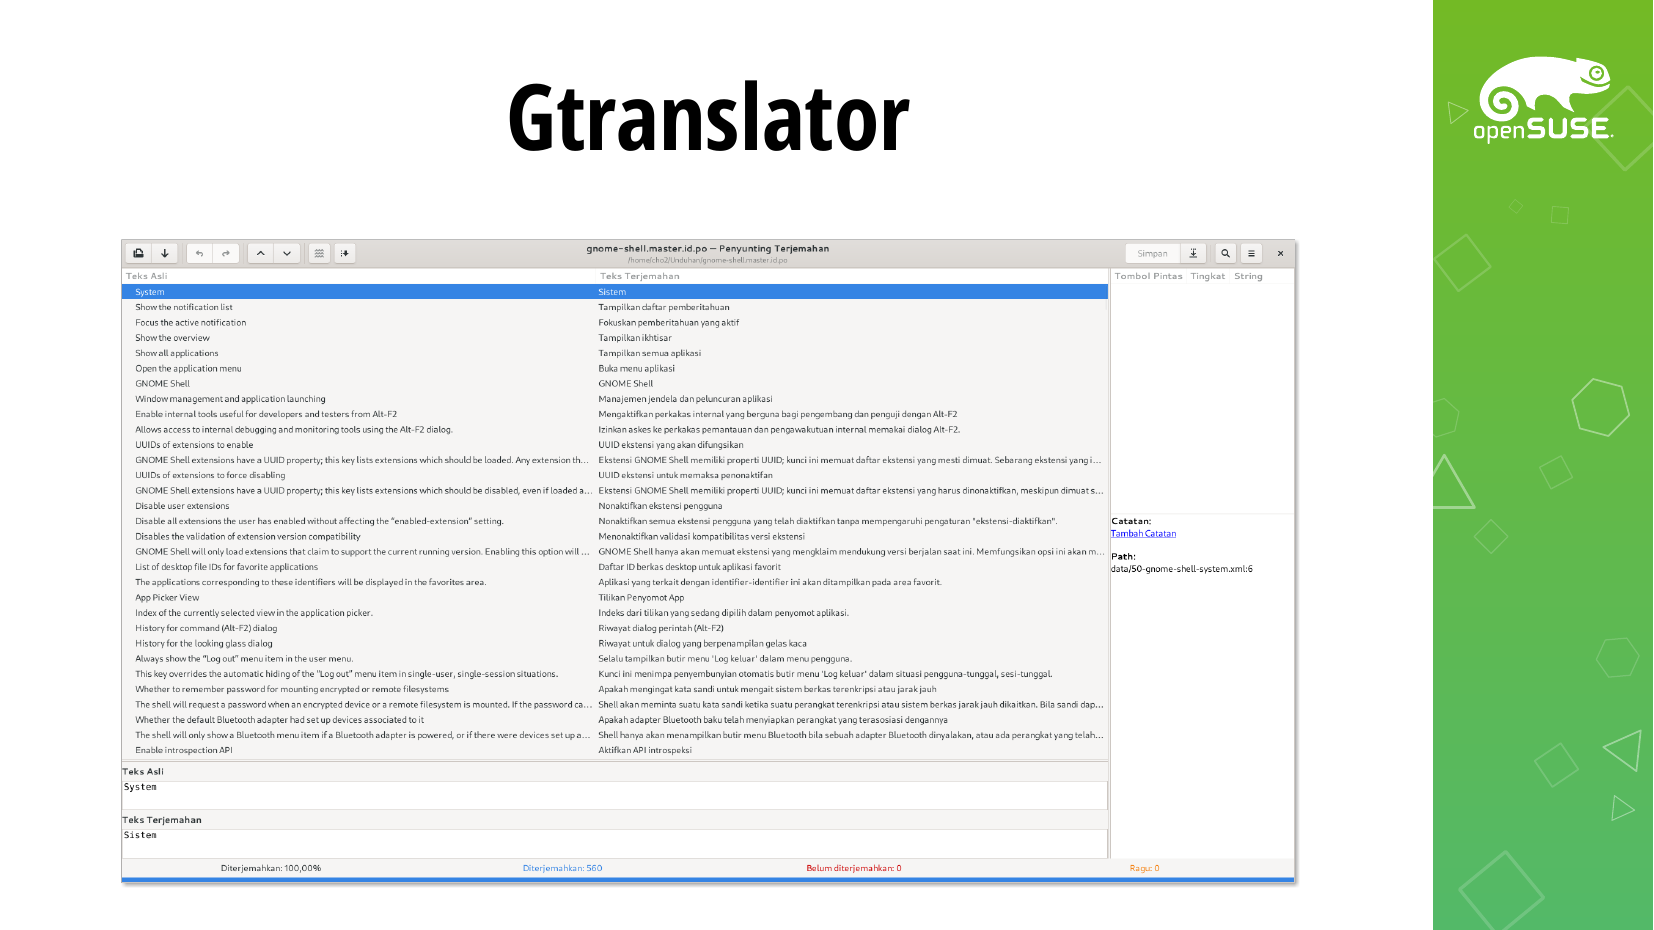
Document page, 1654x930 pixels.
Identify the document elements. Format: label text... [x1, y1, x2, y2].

picture [118, 236, 1300, 888]
title Gtranslator [82, 37, 1336, 193]
